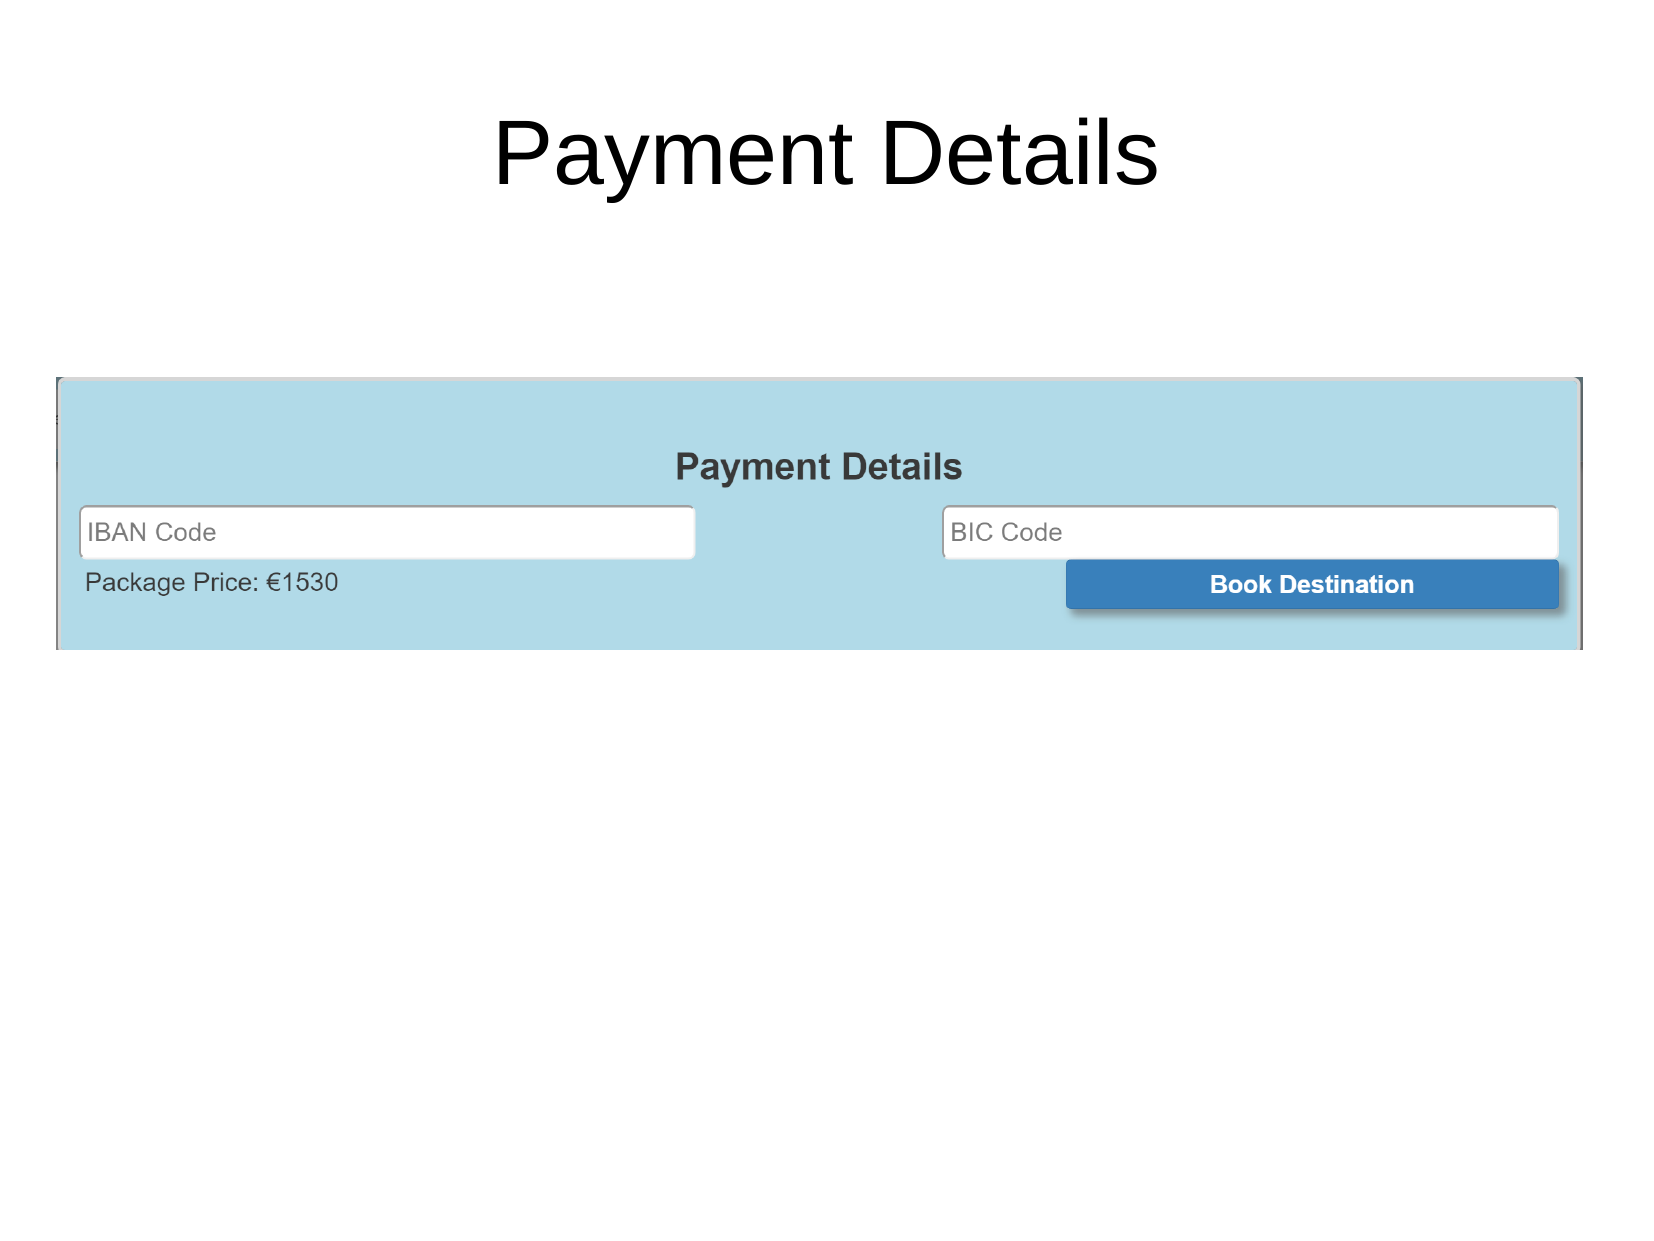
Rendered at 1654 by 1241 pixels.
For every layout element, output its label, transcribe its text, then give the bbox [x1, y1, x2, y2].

picture [56, 377, 1583, 650]
title Payment Details [82, 49, 1571, 257]
